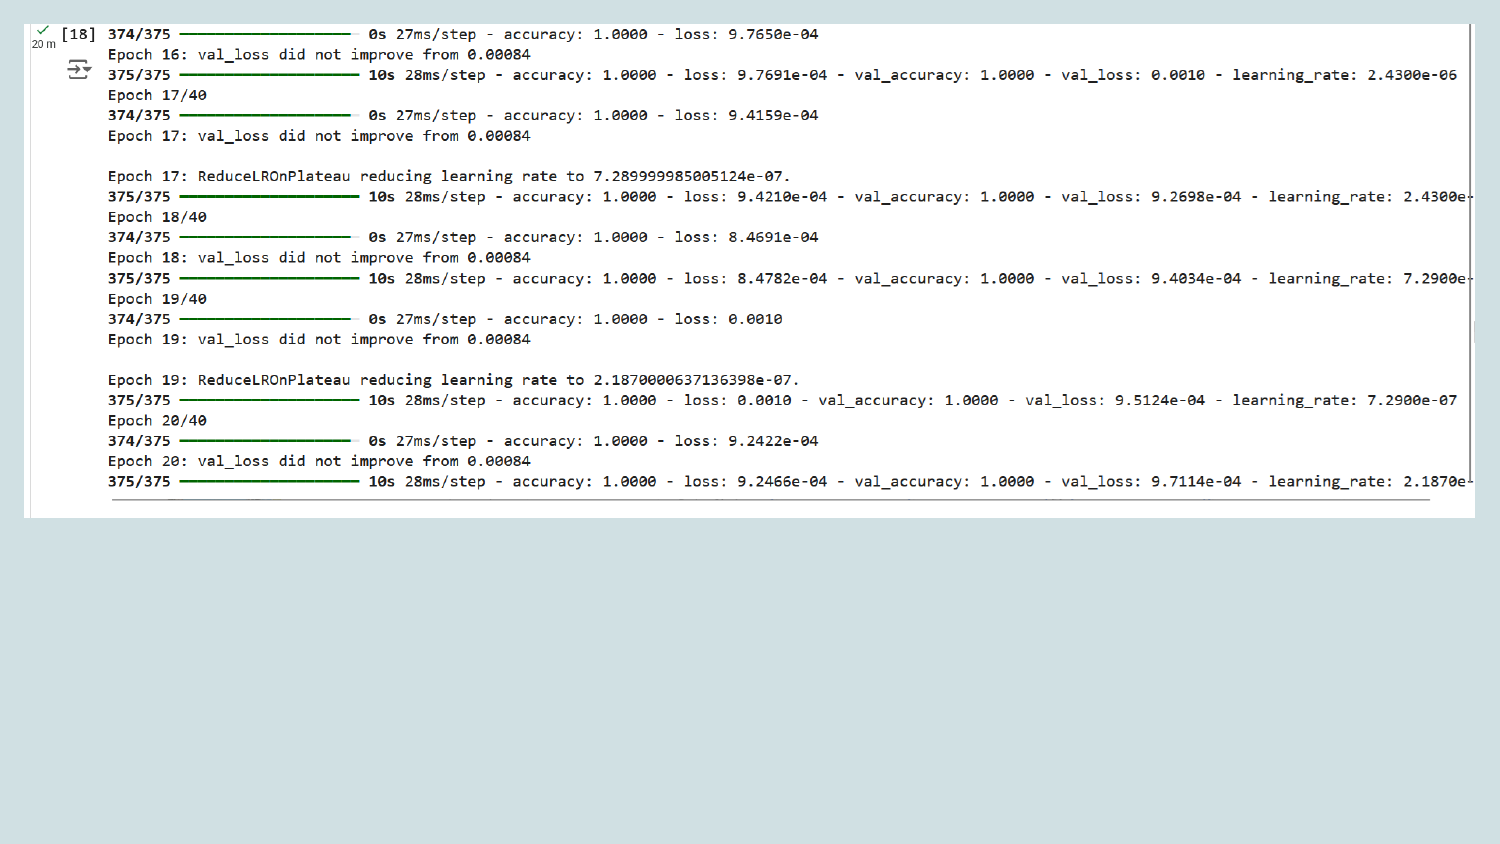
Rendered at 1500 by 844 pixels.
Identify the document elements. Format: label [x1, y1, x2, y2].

picture [24, 24, 1475, 518]
